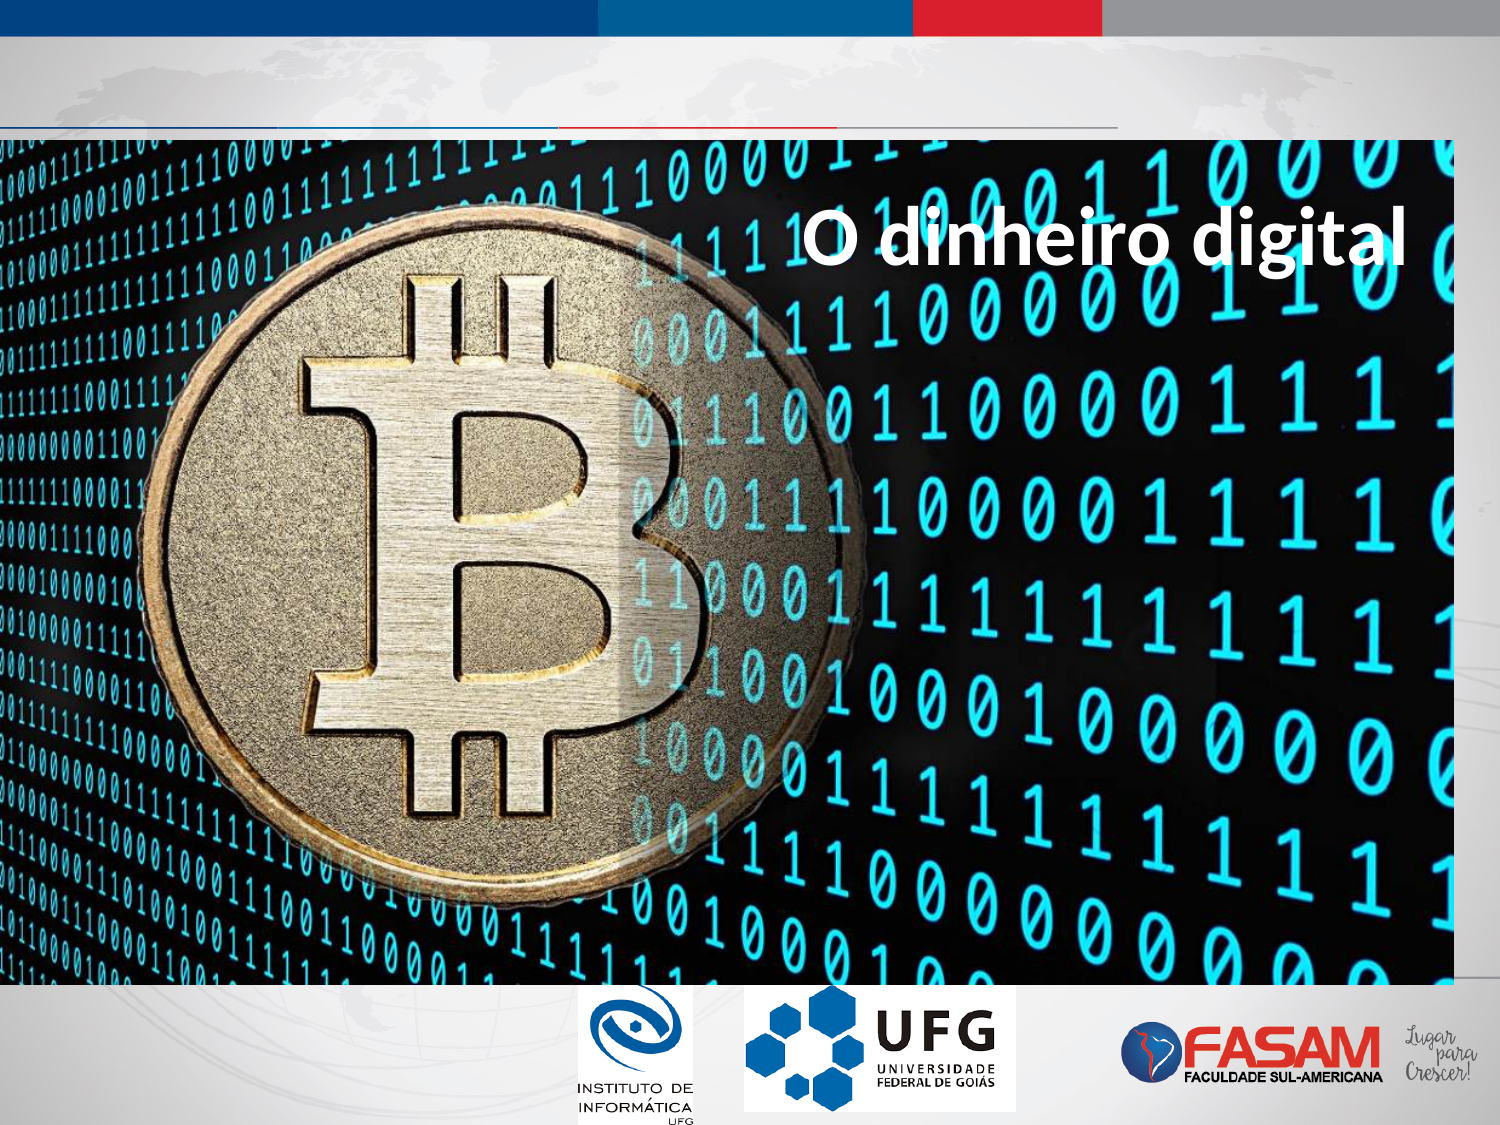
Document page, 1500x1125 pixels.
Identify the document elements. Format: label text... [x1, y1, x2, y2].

picture [0, 0, 1500, 1125]
text_box O dinheiro digital [750, 175, 1462, 289]
title [75, 45, 1425, 140]
